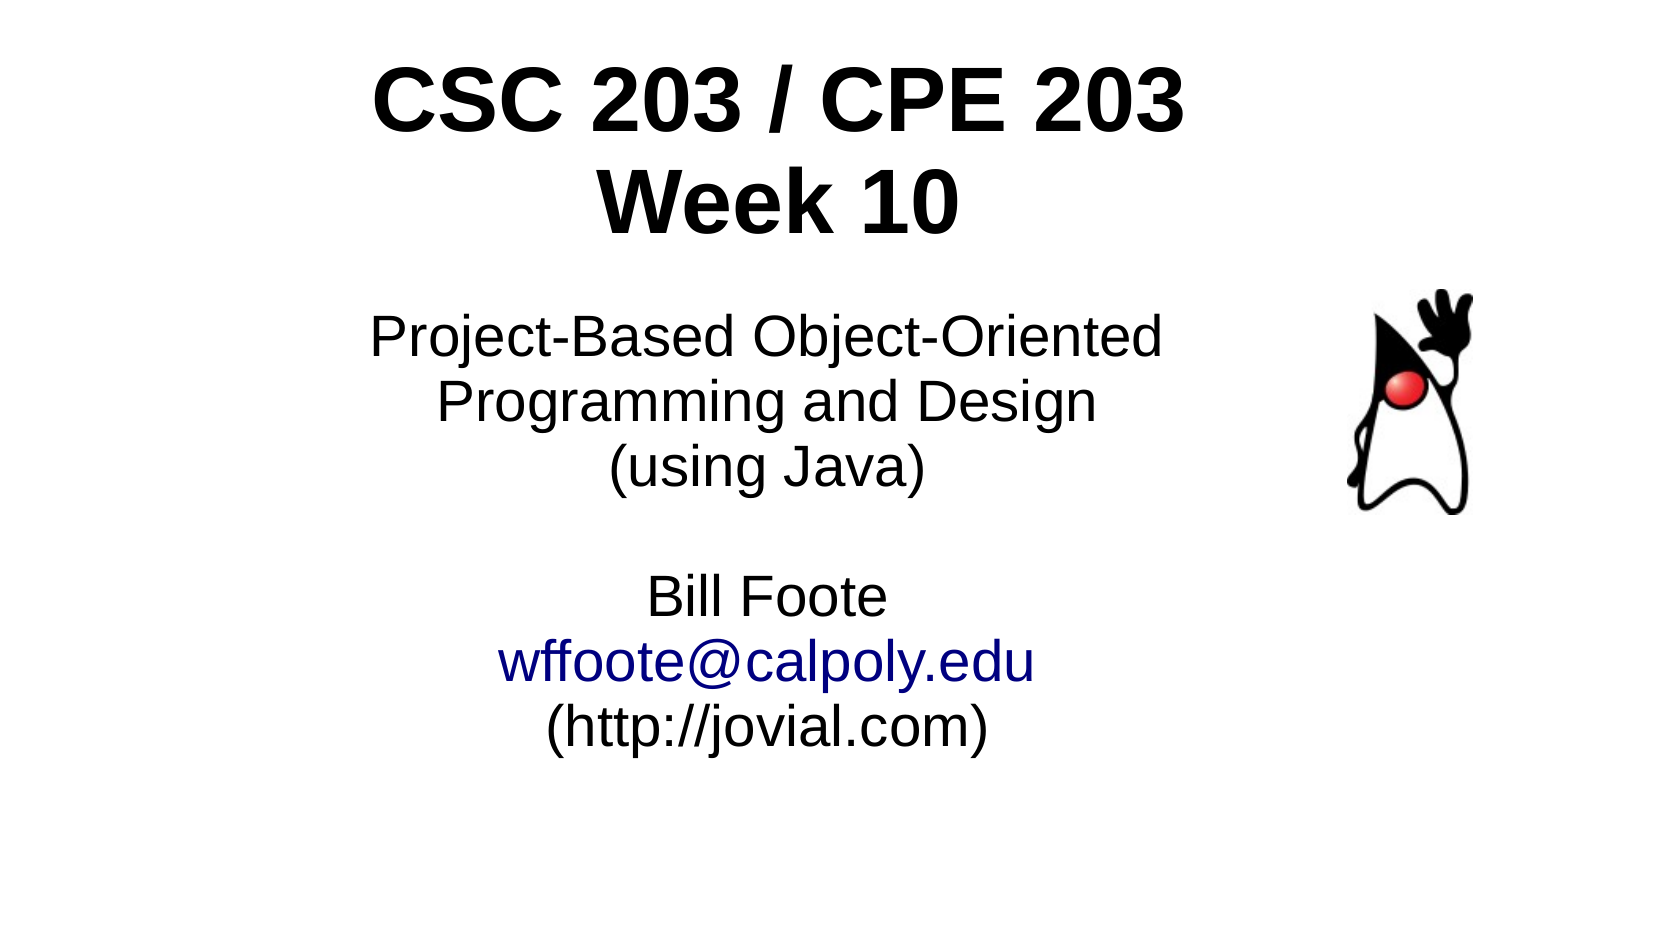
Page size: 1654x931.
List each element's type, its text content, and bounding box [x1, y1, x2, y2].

title CSC 203 / CPE 203 Week 10 [35, 2, 1524, 301]
picture [1347, 289, 1473, 515]
subtitle Project-Based Object-Oriented Programming and Design (using Java) Bill Foote wffoote@calpoly.edu (http://jovial.com) [23, 172, 1512, 892]
